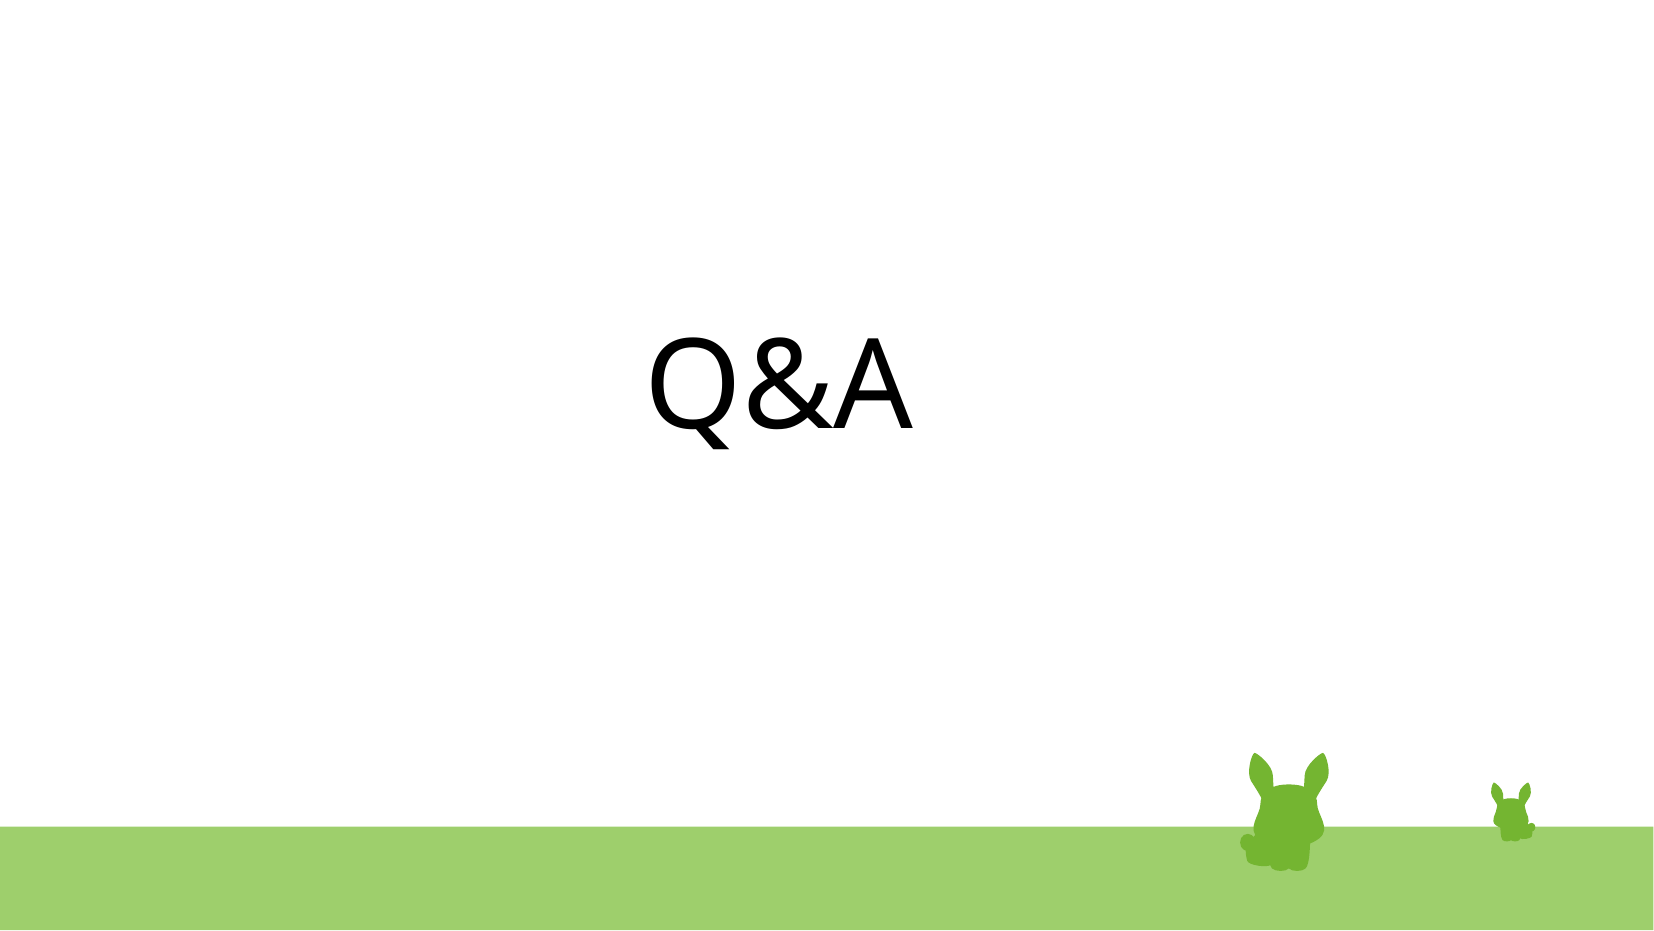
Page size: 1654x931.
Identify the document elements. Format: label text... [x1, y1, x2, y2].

text_box Q&A [592, 305, 966, 471]
